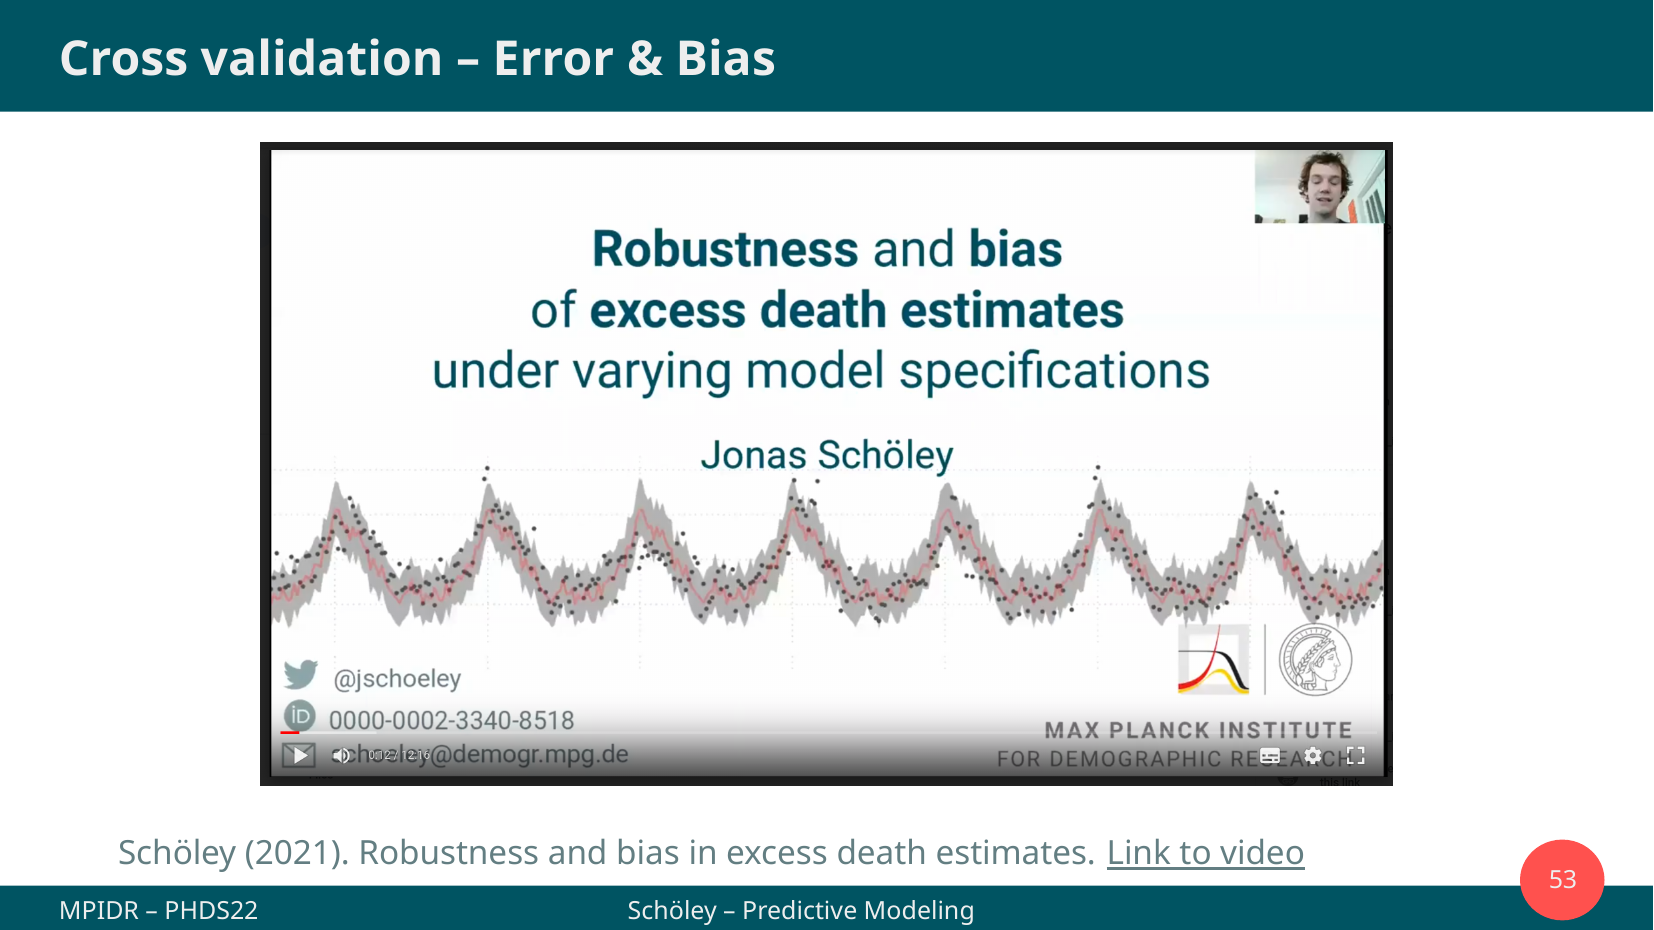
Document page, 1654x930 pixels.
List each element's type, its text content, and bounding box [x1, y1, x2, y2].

title Cross validation – Error & Bias [58, 0, 1594, 117]
text_box Schöley (2021). Robustness and bias in excess death estimates. Link to video [103, 821, 1616, 914]
picture [260, 142, 1393, 786]
